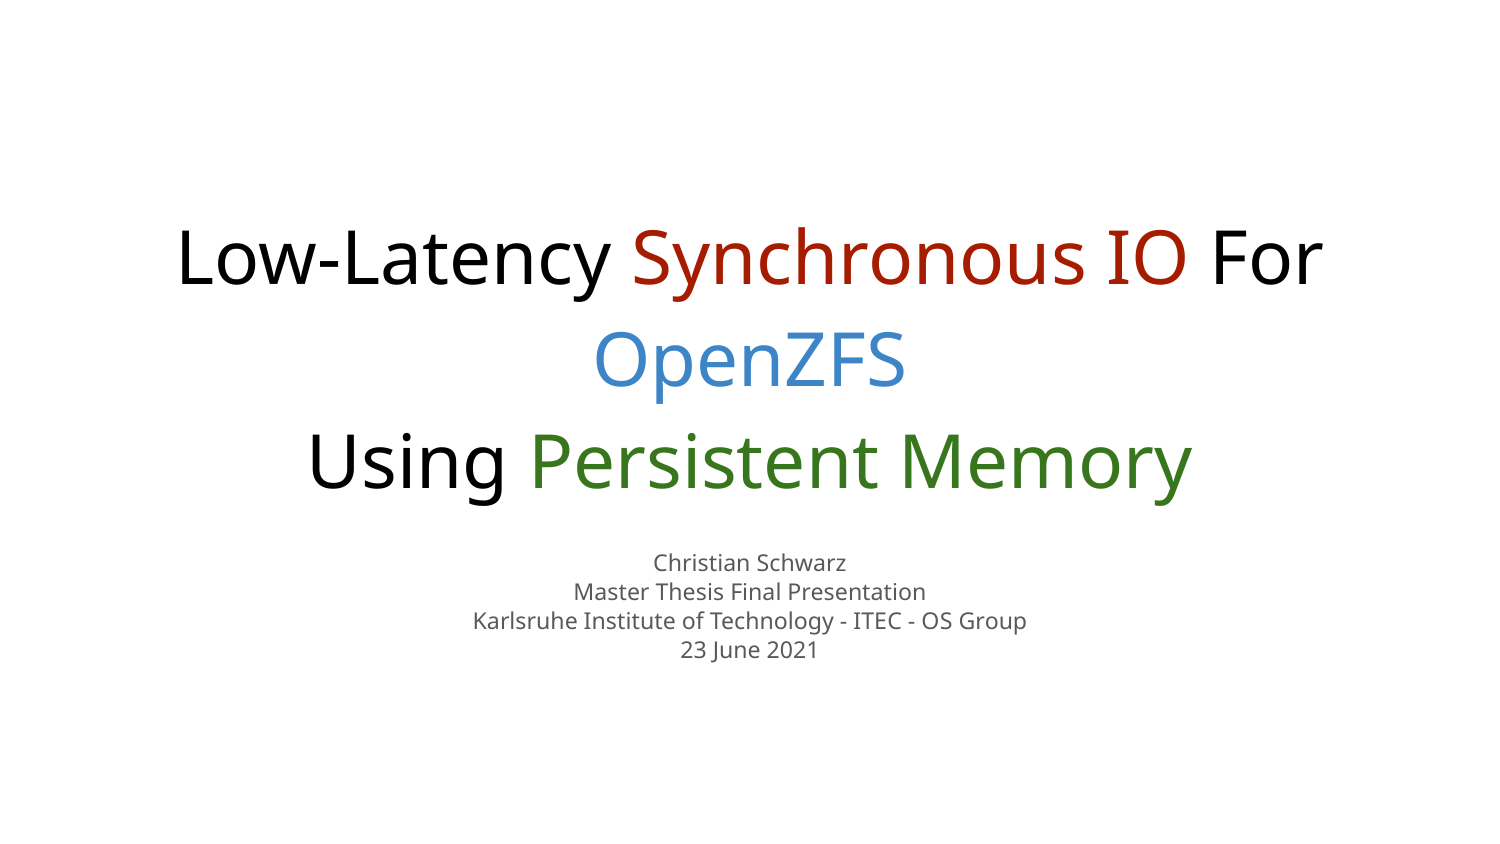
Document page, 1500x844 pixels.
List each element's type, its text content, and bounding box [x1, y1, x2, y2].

title Low-Latency Synchronous IO For OpenZFS Using Persistent Memory [51, 188, 1449, 526]
subtitle Christian Schwarz Master Thesis Final Presentation Karlsruhe Institute of Technology - ITEC - OS Group 23 June 2021 [51, 531, 1449, 662]
